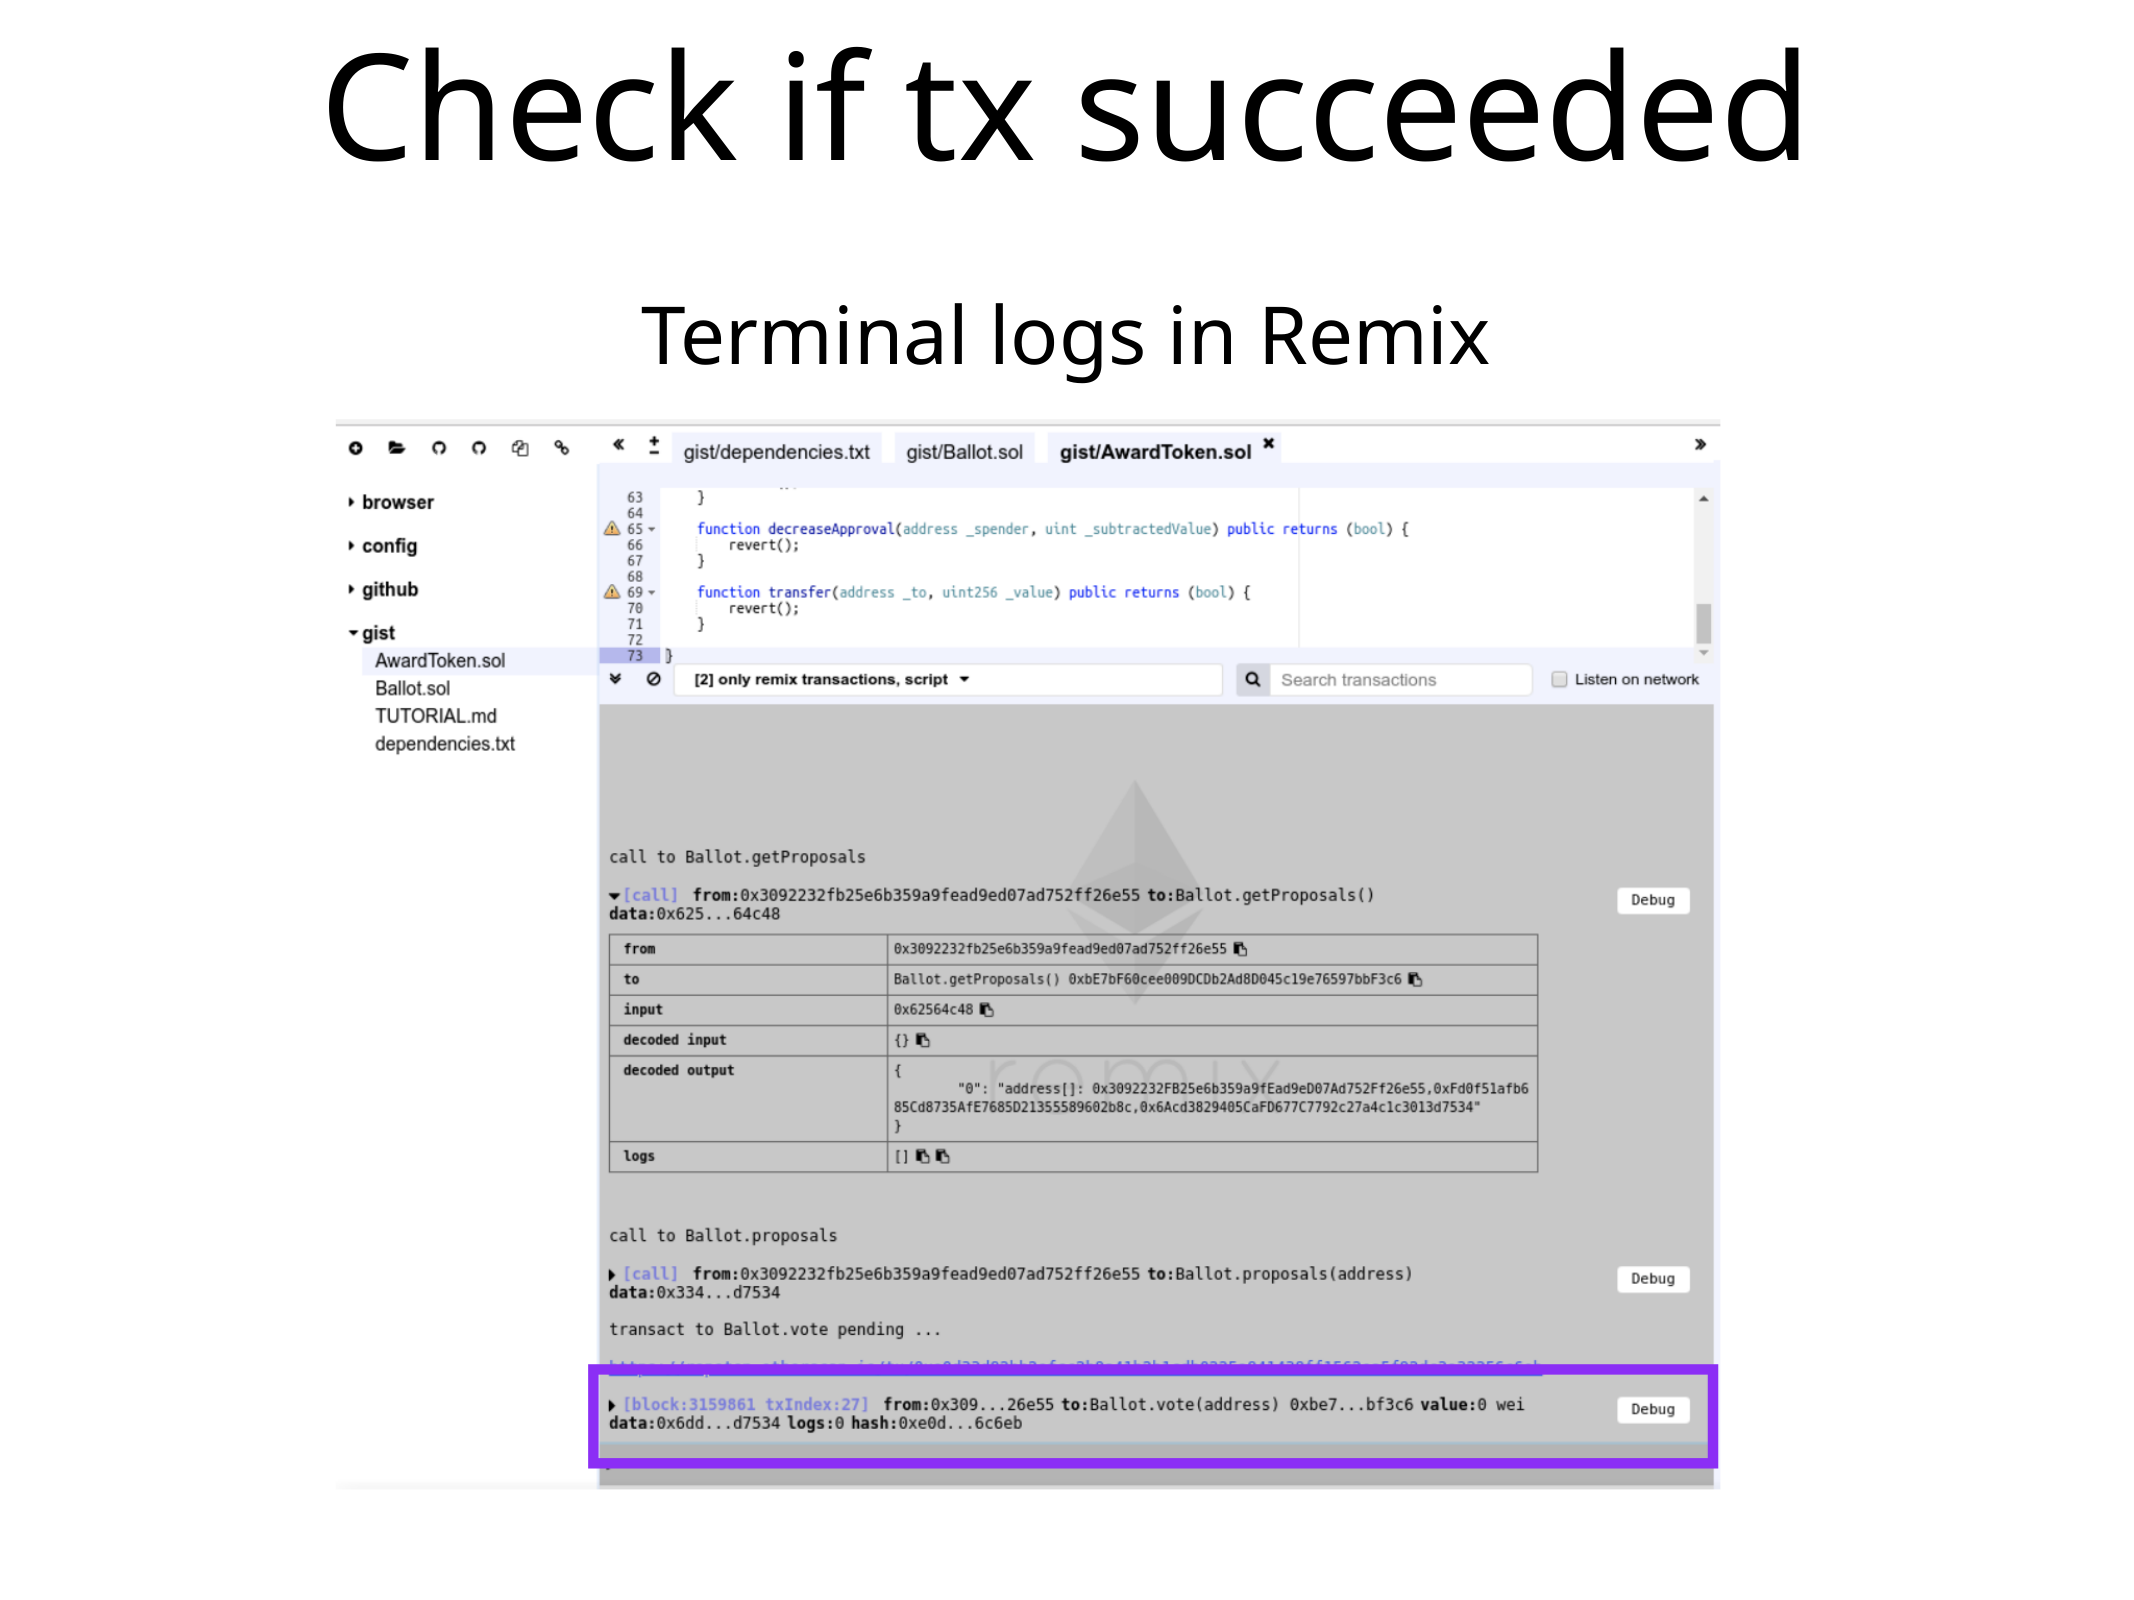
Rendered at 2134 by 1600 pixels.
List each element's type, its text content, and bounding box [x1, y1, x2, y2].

title Check if tx succeeded [69, 5, 2064, 200]
subtitle Terminal logs in Remix ( when dependencies.js is the active file ) [112, 277, 2021, 558]
picture [315, 413, 1785, 1504]
